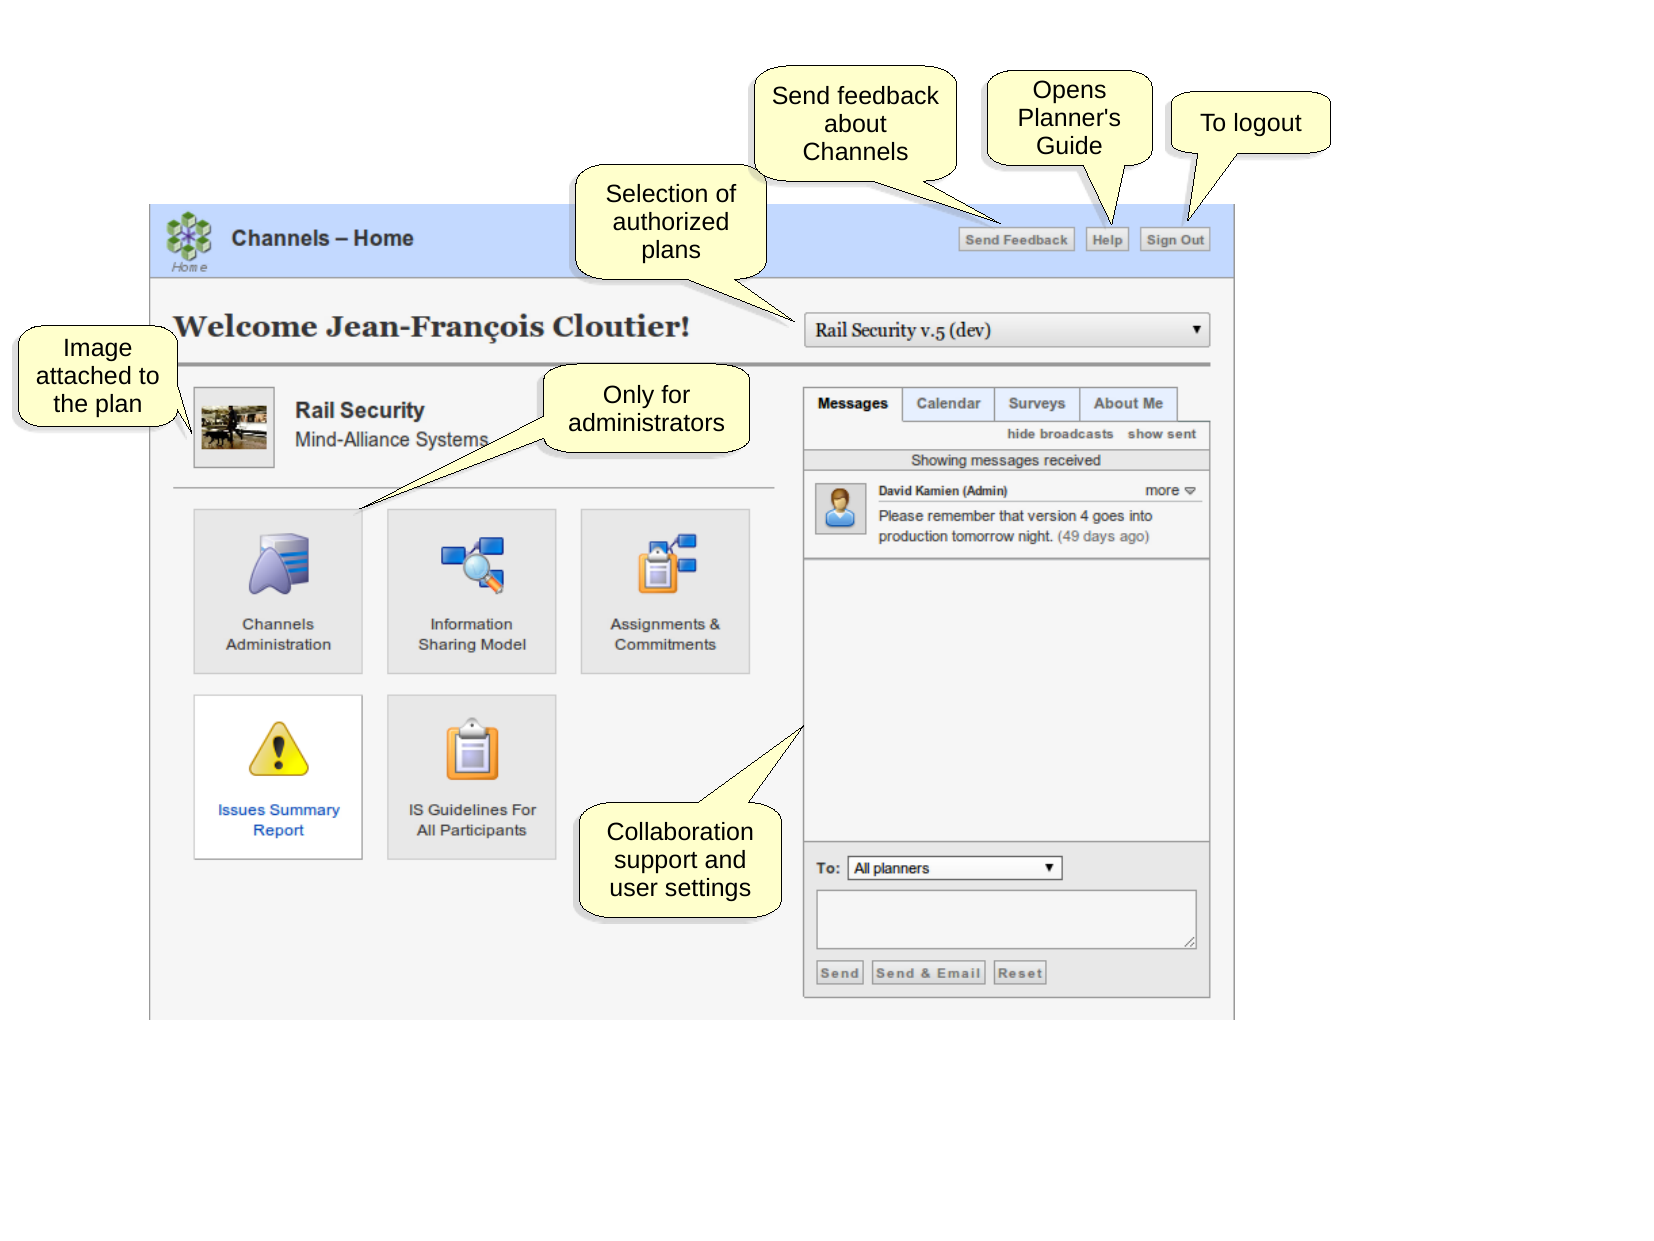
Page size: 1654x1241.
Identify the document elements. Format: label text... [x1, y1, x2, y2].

text_box Send feedback about Channels [754, 65, 1001, 224]
text_box Selection of authorized plans [575, 164, 795, 322]
text_box Image attached to the plan [18, 325, 192, 434]
text_box Collaboration support and user settings [579, 725, 804, 918]
picture [149, 204, 1235, 1020]
text_box Only for administrators [359, 363, 750, 509]
text_box Opens Planner's Guide [987, 70, 1153, 225]
text_box To logout [1171, 91, 1331, 221]
